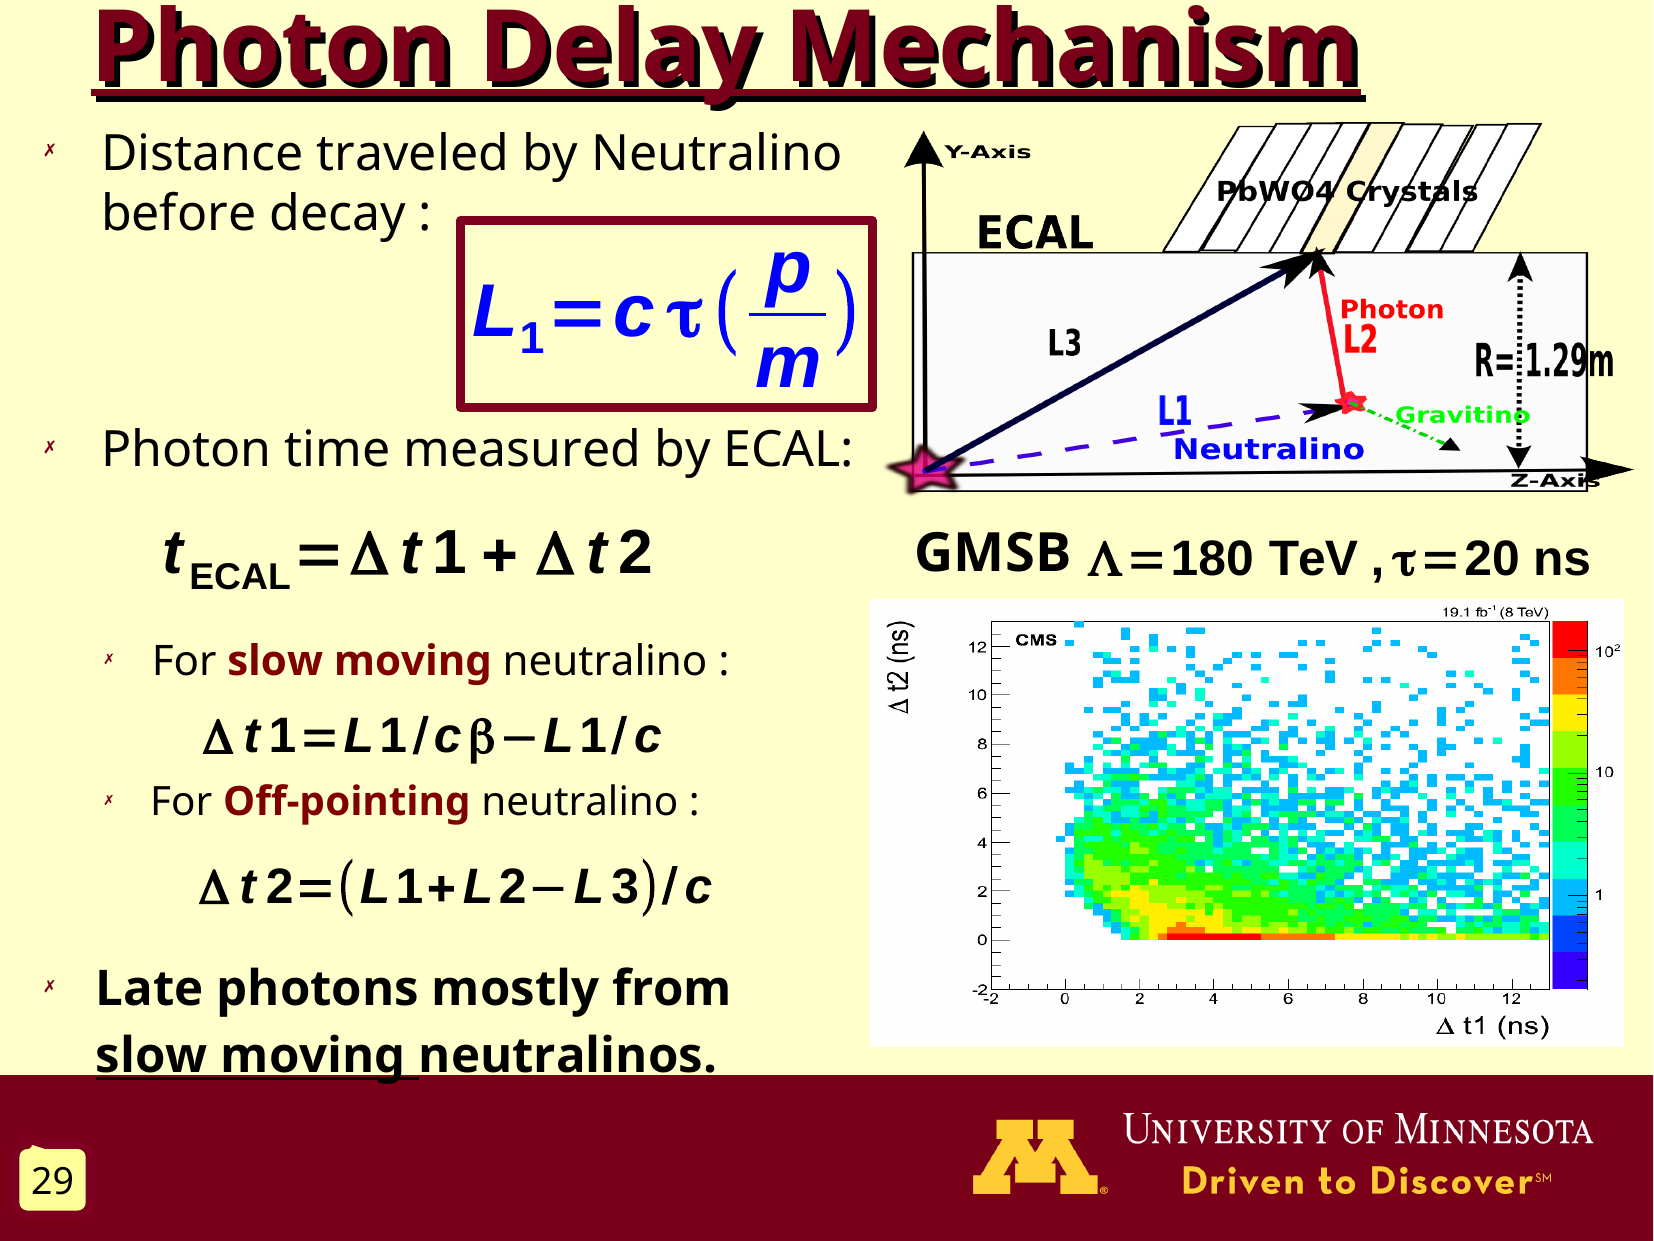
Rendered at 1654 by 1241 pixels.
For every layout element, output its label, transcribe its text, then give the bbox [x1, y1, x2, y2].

text_box GMSB [900, 506, 1591, 616]
text_box 29 [15, 1137, 91, 1216]
list Late photons mostly from slow moving neutralinos. [30, 945, 856, 1096]
list Distance traveled by Neutralino before decay : [30, 112, 901, 301]
chart [465, 225, 868, 404]
picture [881, 122, 1636, 498]
chart [195, 707, 670, 766]
chart [1080, 529, 1598, 586]
list For Off-pointing neutralino : [90, 765, 766, 886]
list Photon time measured by ECAL: [30, 405, 880, 518]
picture [0, 1075, 1654, 1241]
list For slow moving neutralino : [90, 622, 796, 736]
picture [870, 599, 1624, 1047]
title Photon Delay Mechanism [76, 0, 1546, 113]
chart [156, 517, 661, 597]
chart [190, 855, 721, 920]
